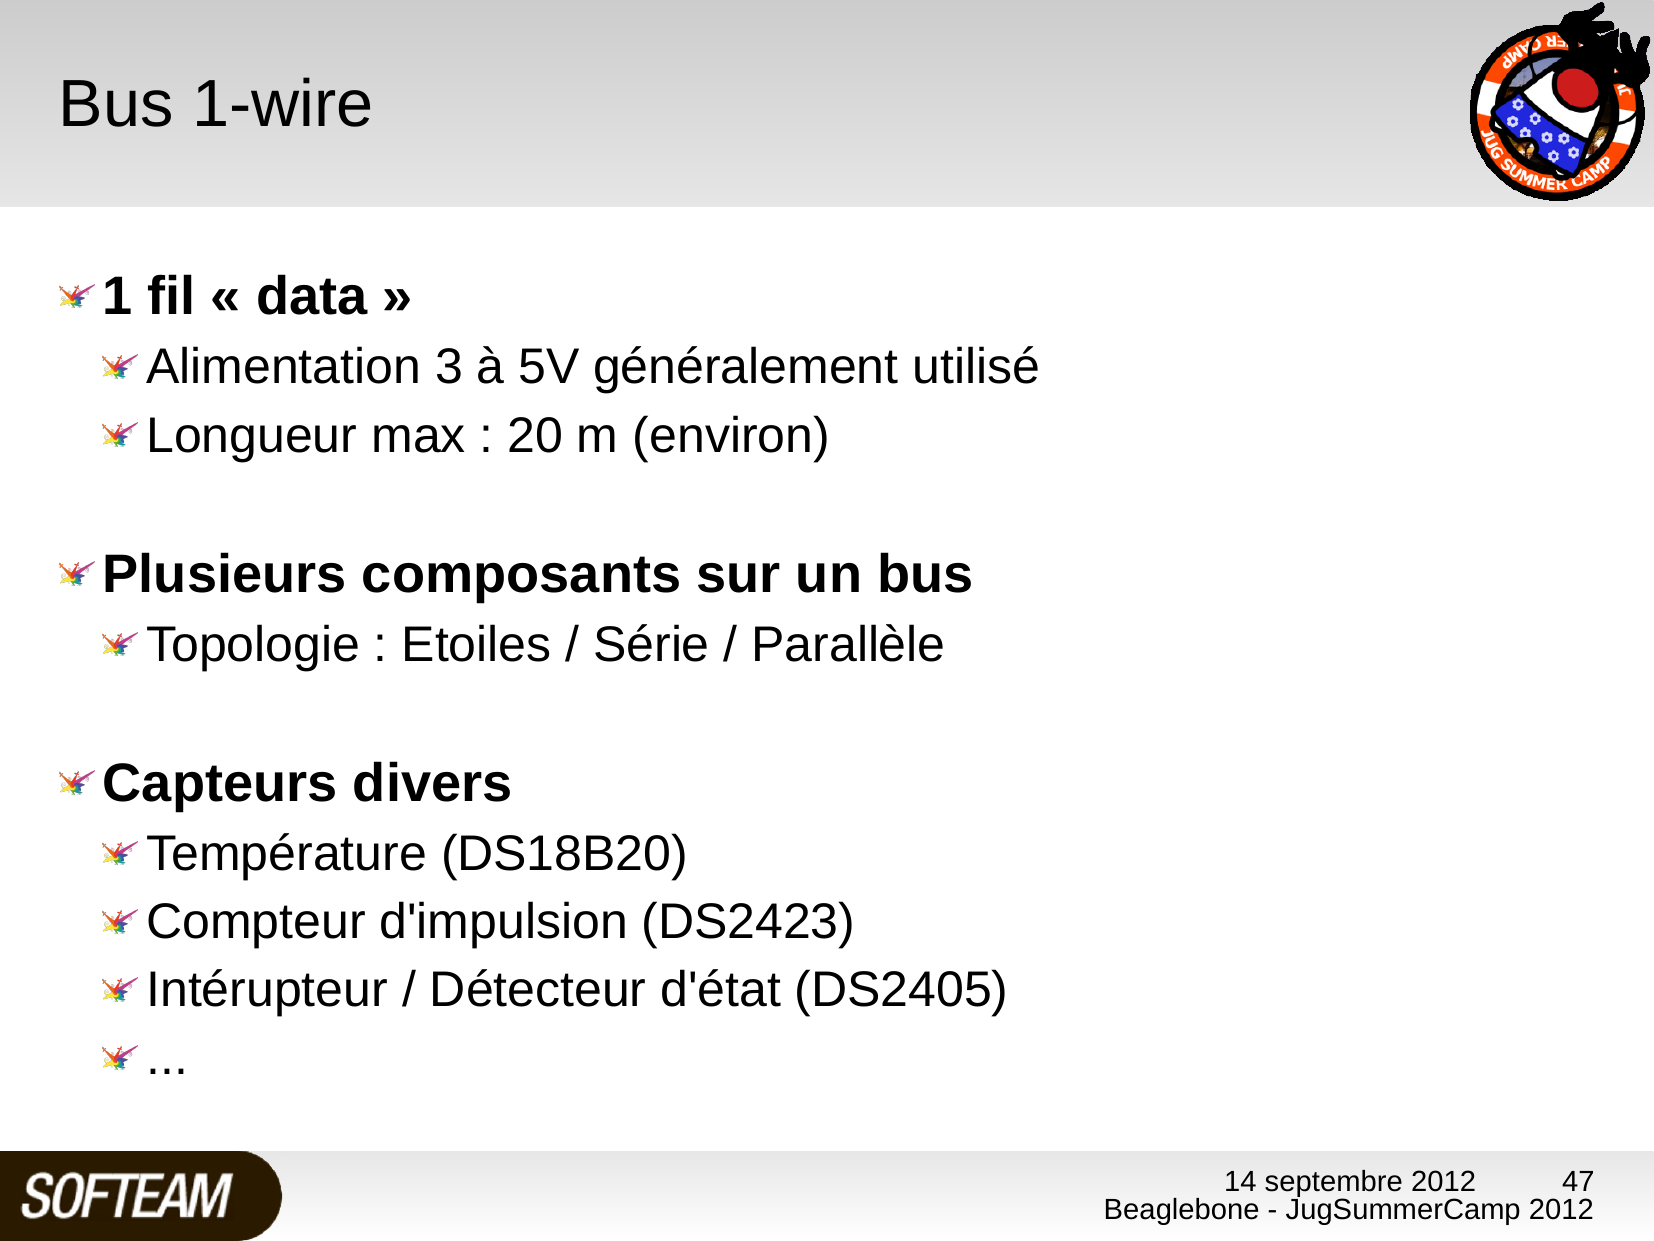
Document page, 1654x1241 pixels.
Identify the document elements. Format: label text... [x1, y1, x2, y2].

picture [0, 1151, 286, 1241]
picture [1465, 0, 1654, 207]
list 1 fil « data » Alimentation 3 à 5V généralement utilisé Longueur max : 20 m (environ) Plusieurs composants sur un bus Topologie : Etoiles / Série / Parallèle Capteurs divers Température (DS18B20) Compteur d'impulsion (DS2423) Intérupteur / Détecteur d'état (DS2405) ... [59, 265, 1595, 1152]
title Bus 1-wire [59, 29, 1359, 178]
